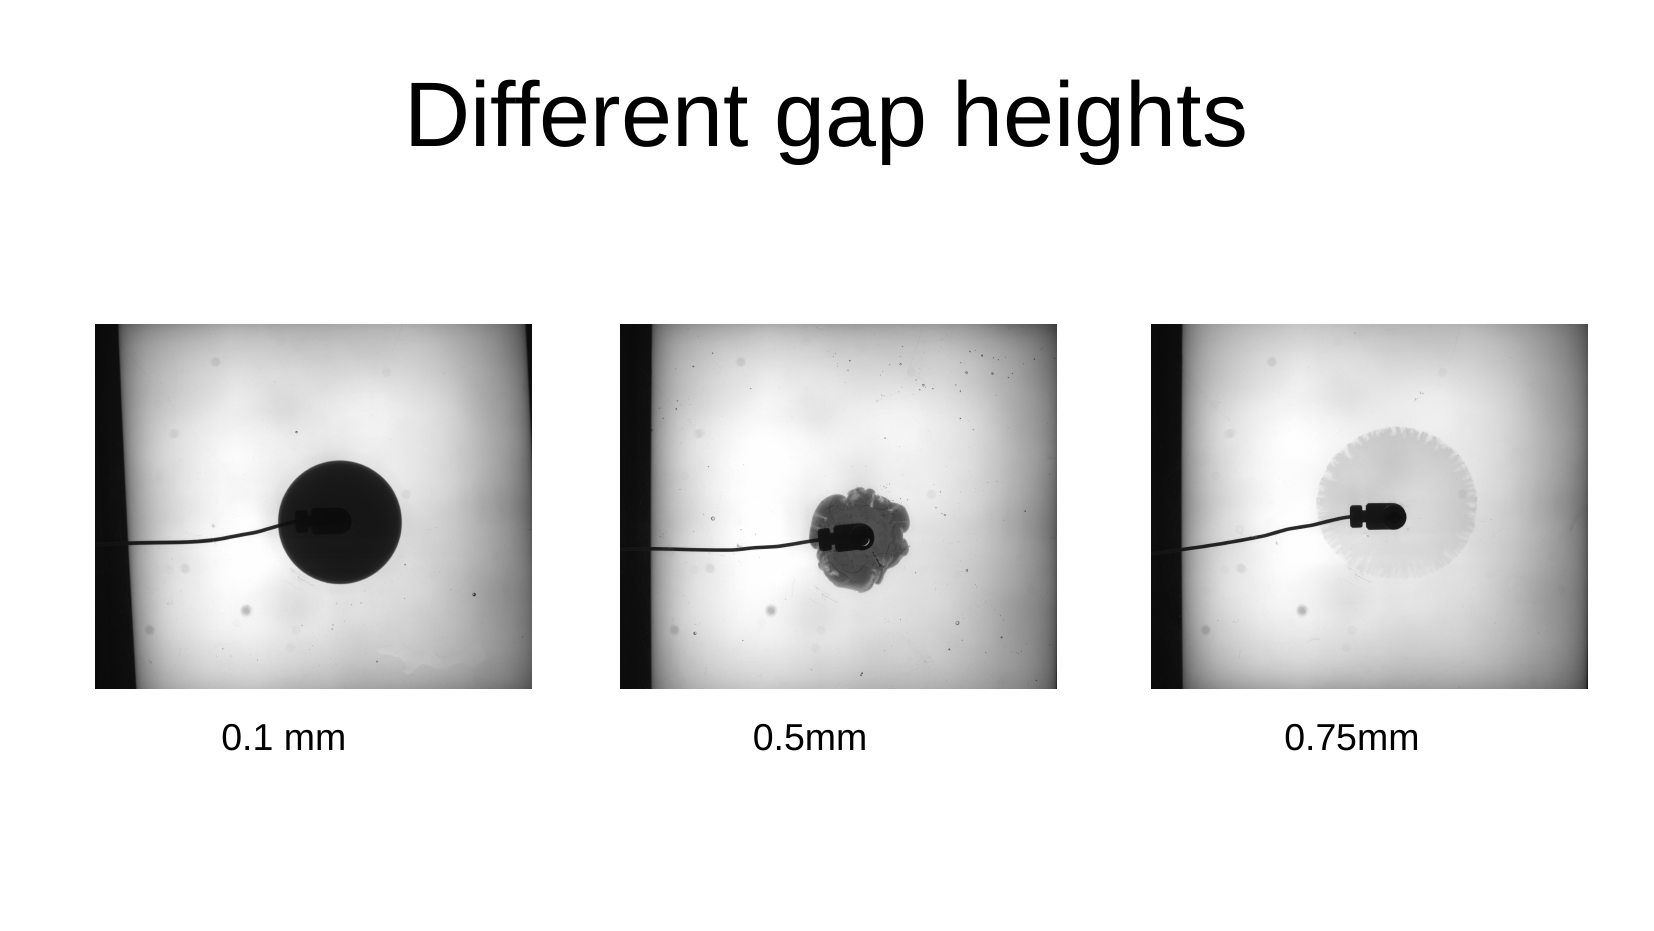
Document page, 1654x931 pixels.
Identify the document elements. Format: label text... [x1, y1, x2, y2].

picture [95, 324, 532, 689]
text_box 0.75mm [1269, 708, 1477, 766]
text_box 0.5mm [738, 708, 975, 766]
title Different gap heights [82, 37, 1571, 193]
picture [620, 324, 1057, 689]
picture [1151, 324, 1588, 689]
text_box 0.1 mm [206, 708, 473, 766]
